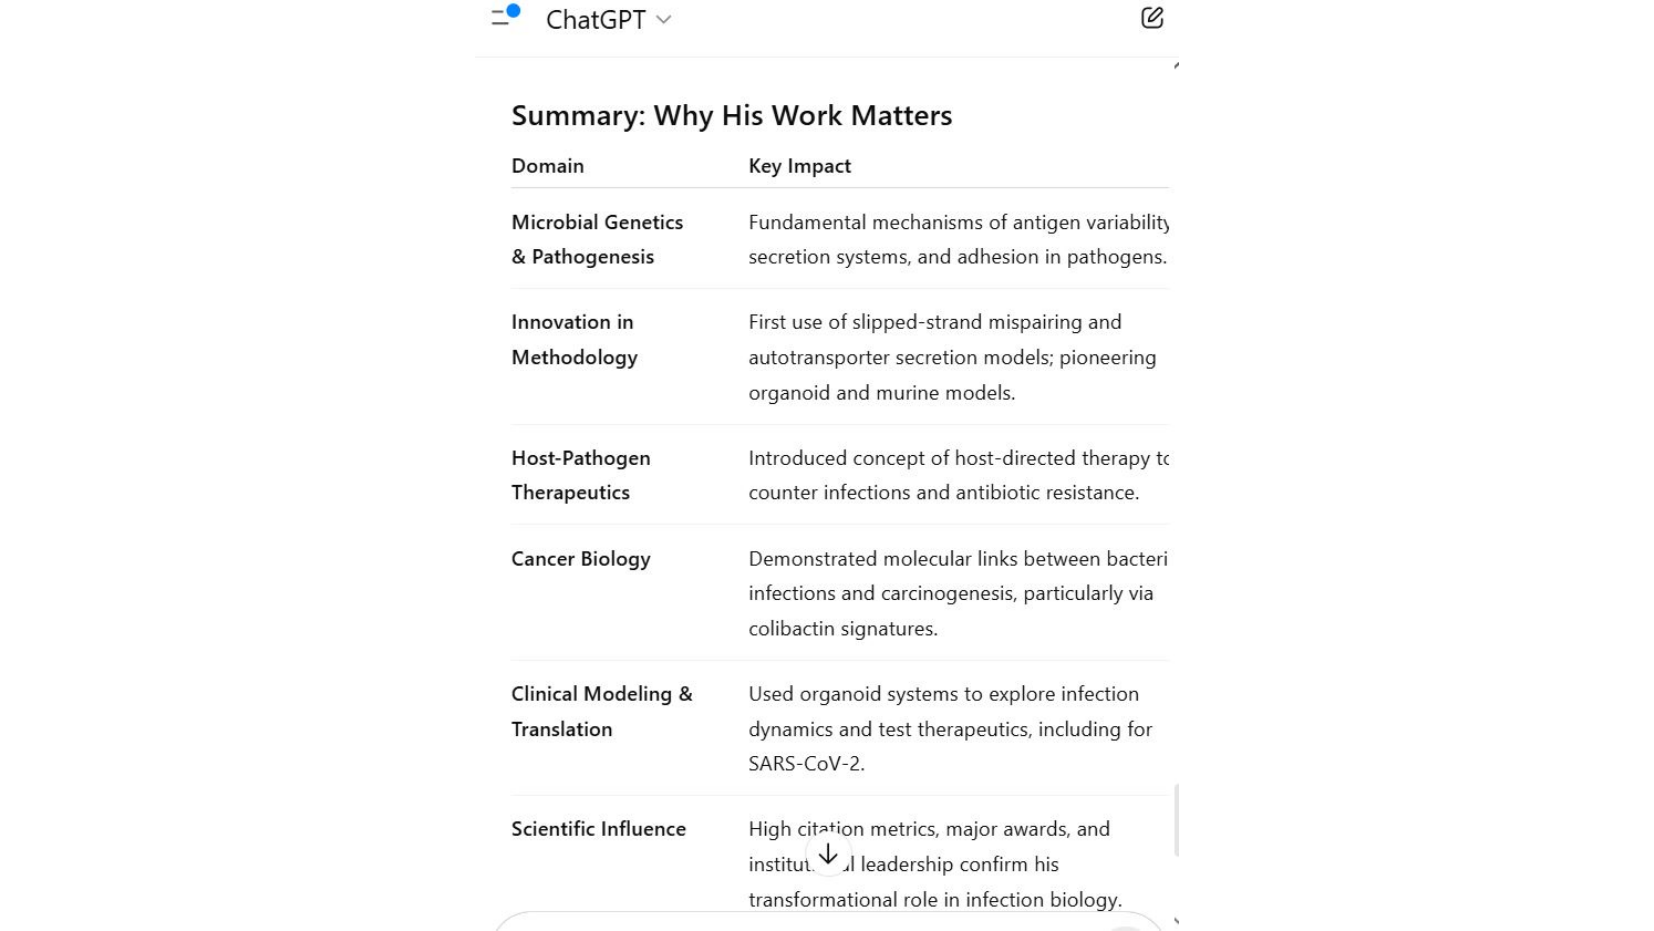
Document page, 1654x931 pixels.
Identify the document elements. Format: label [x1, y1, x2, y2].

picture [475, 0, 1179, 931]
